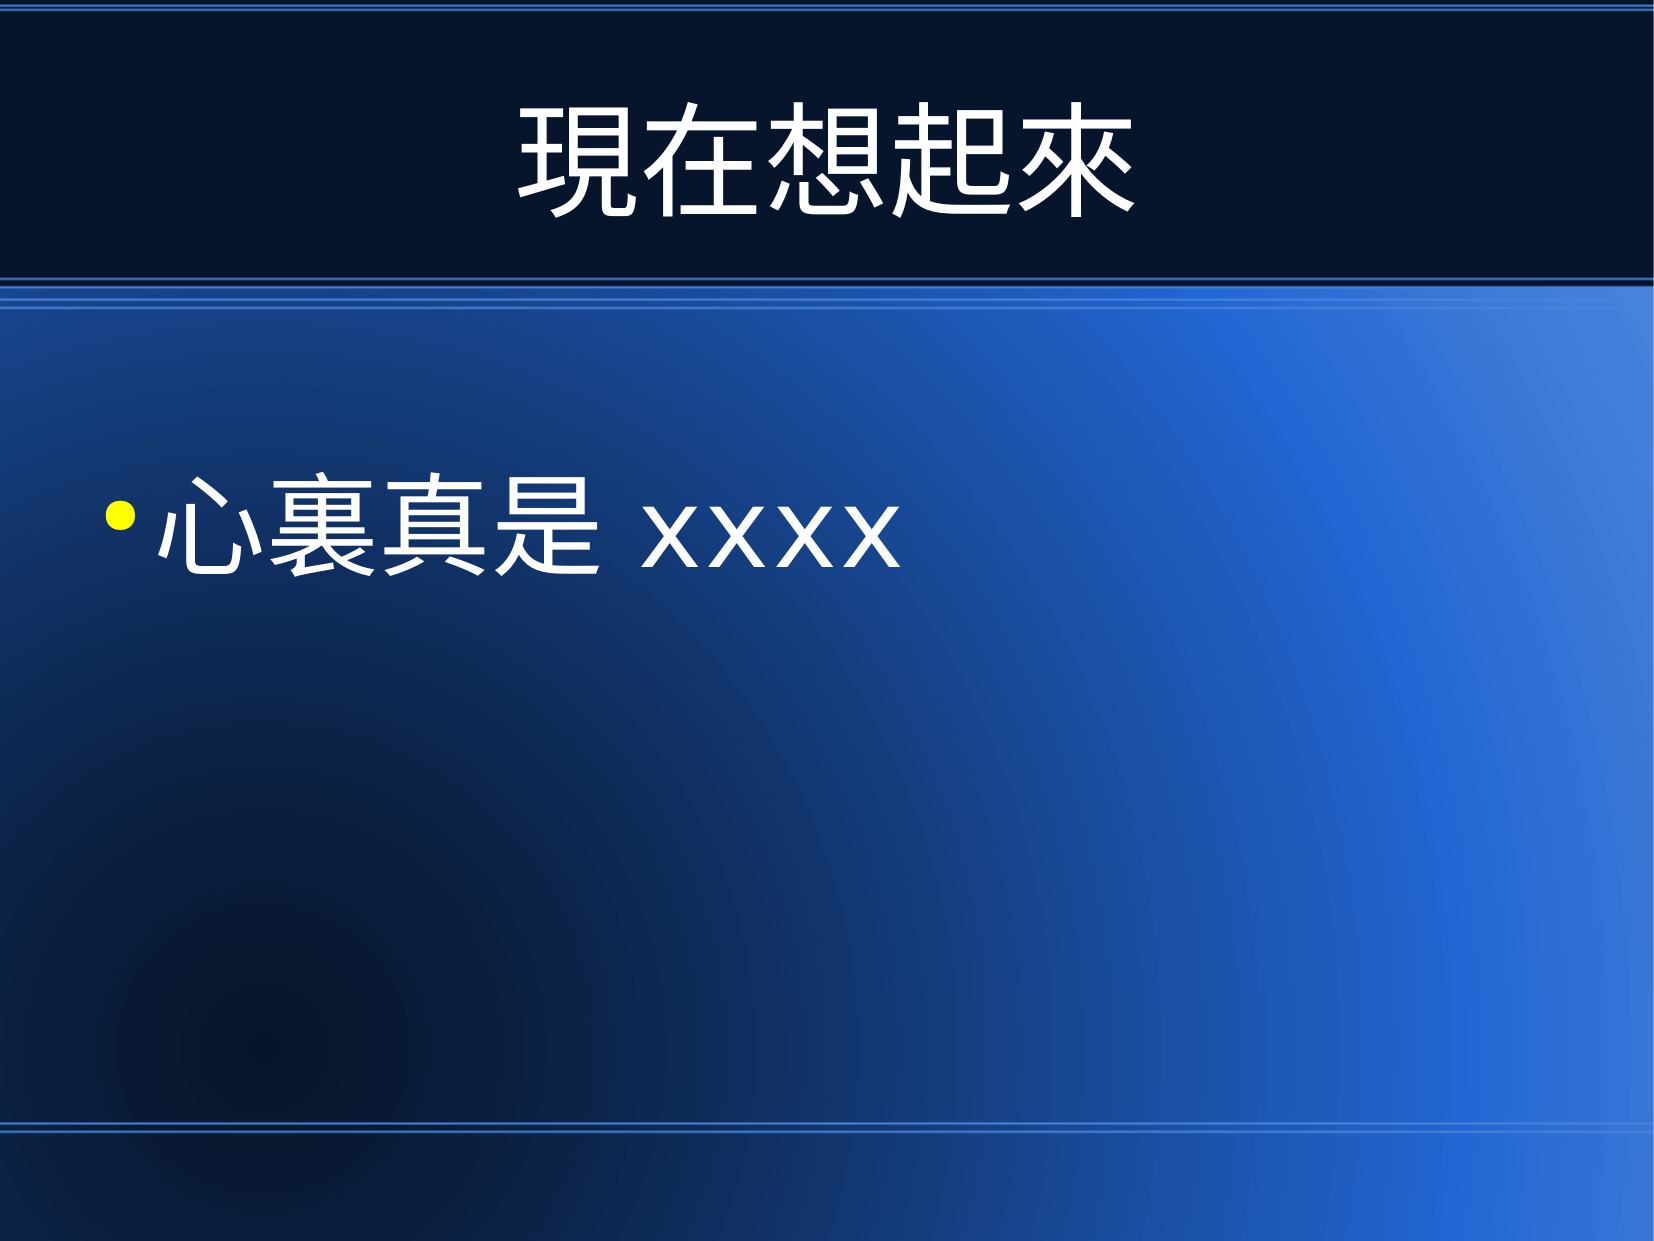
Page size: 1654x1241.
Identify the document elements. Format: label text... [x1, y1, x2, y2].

picture [0, 0, 1654, 1241]
title 現在想起來 [82, 49, 1571, 257]
list 心裏真是xxxx [82, 355, 1571, 1241]
